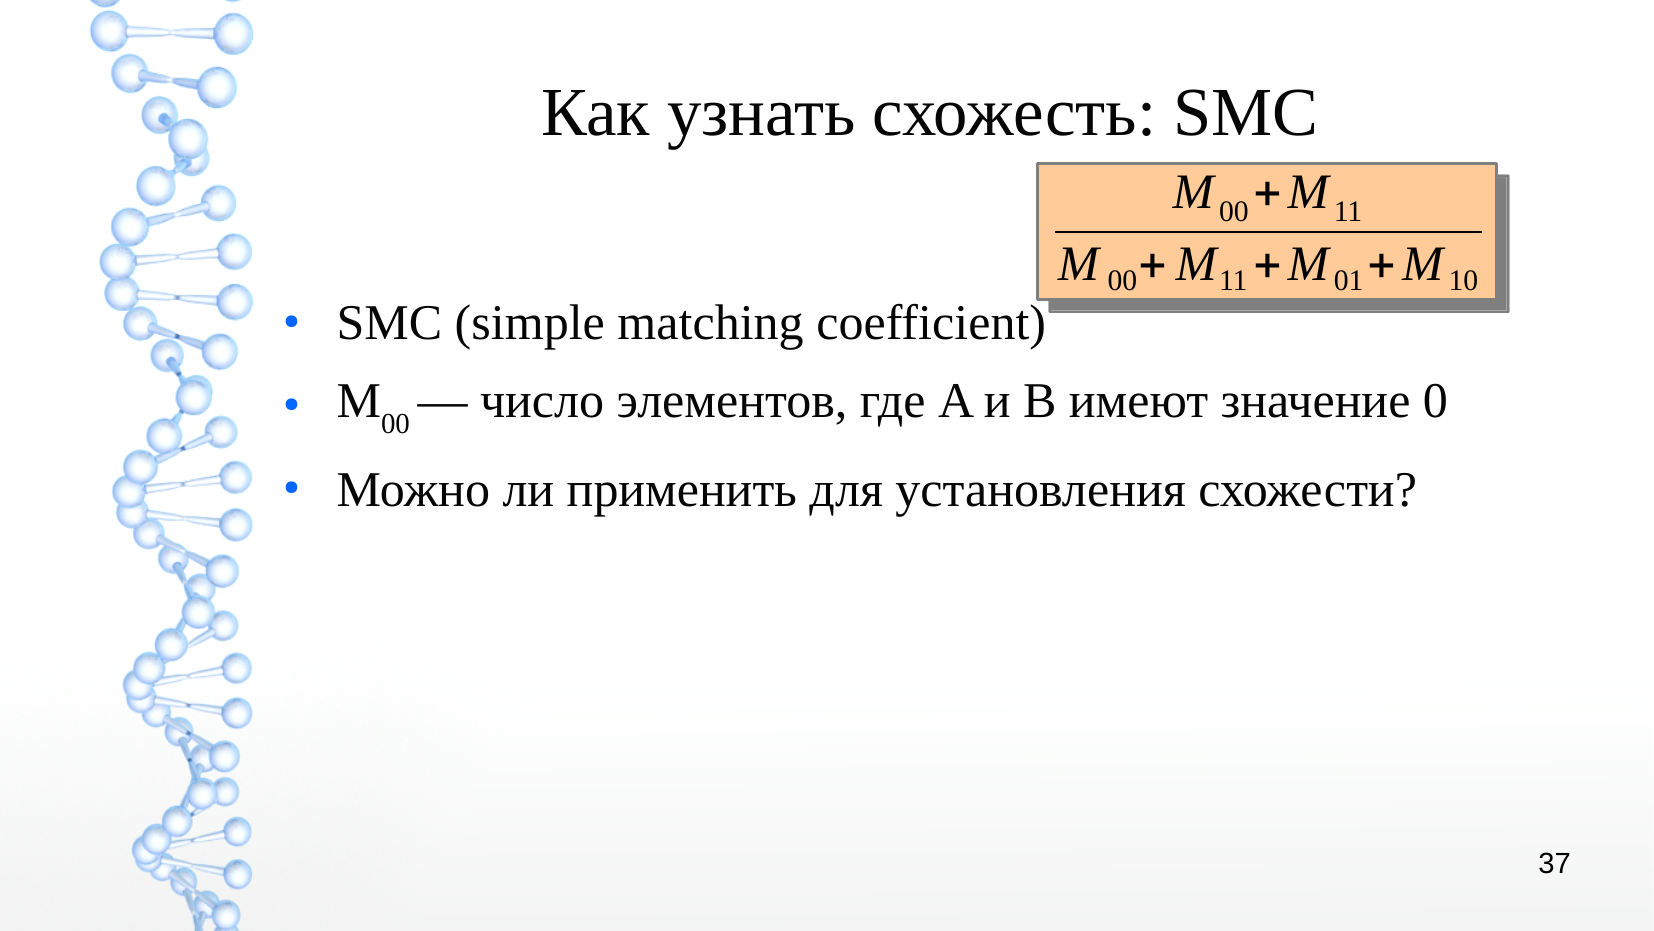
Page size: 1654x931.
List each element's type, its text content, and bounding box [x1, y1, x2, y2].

chart [1039, 165, 1495, 295]
list SMC (simple matching coefficient) M00 — число элементов, где A и B имеют значение 0 Можно ли применить для установления схожести? [265, 295, 1595, 815]
picture [0, 0, 1654, 931]
title Как узнать схожесть: SMC [265, 35, 1595, 189]
